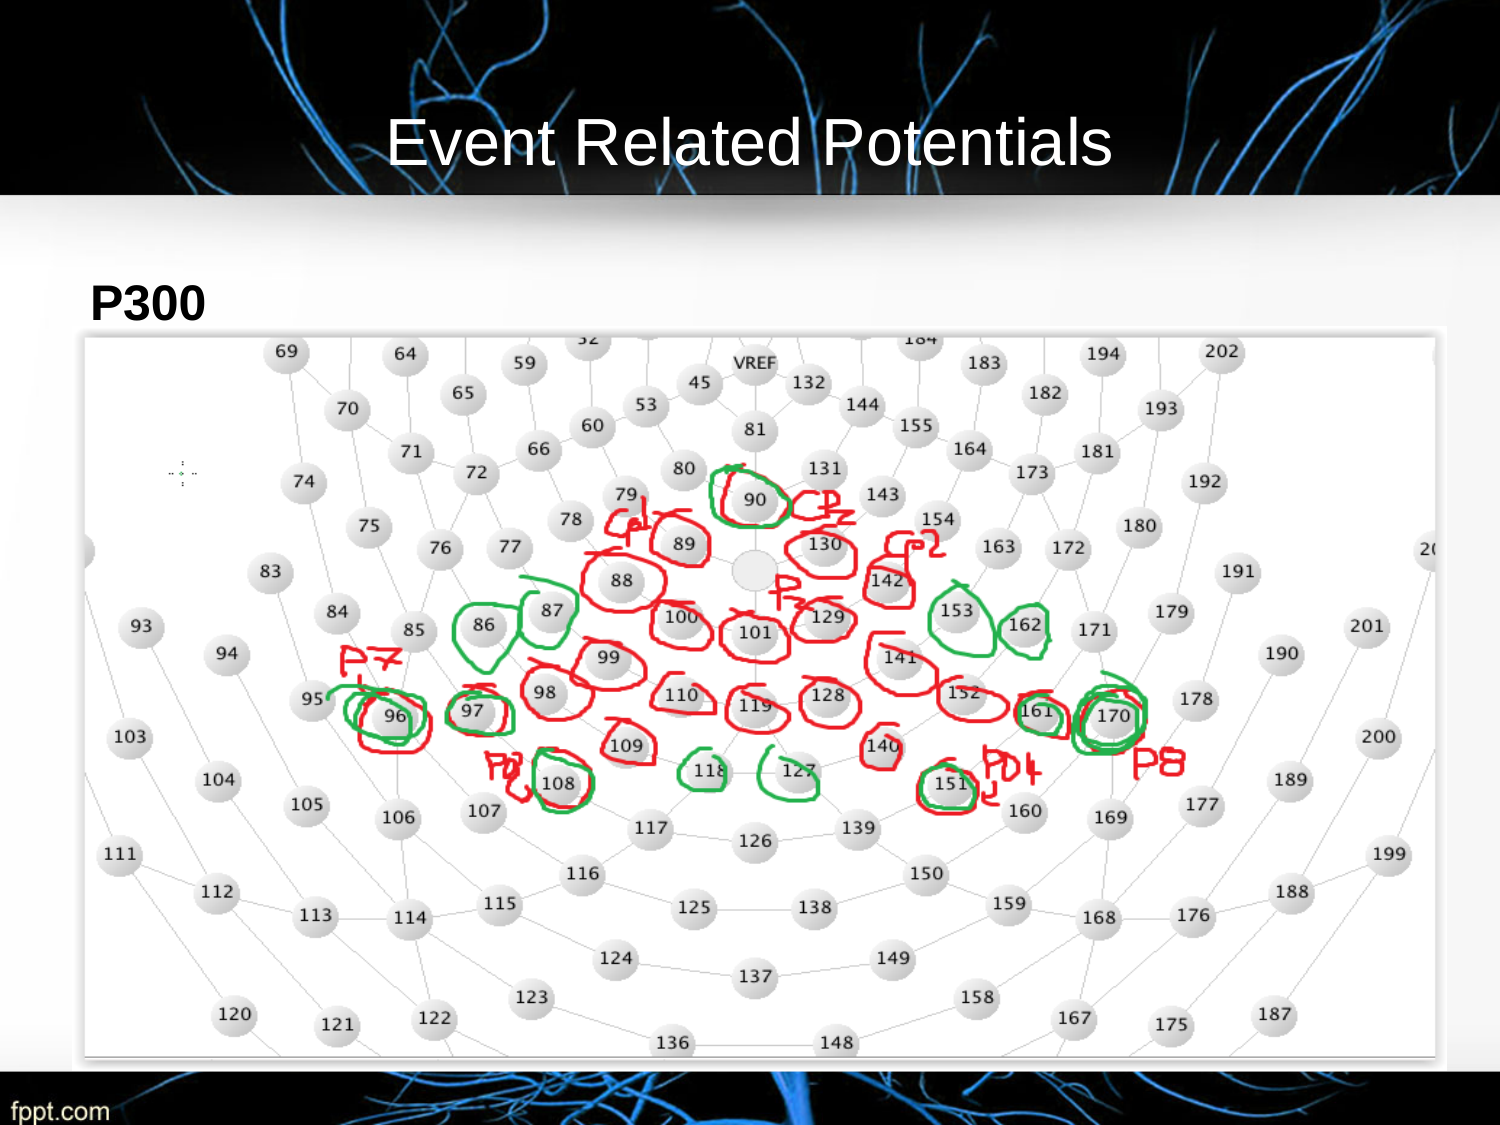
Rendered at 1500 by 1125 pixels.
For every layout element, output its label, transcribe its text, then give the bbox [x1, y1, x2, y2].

picture [0, 0, 1500, 1125]
list P300 [75, 262, 1425, 326]
title Event Related Potentials [75, 45, 1425, 233]
